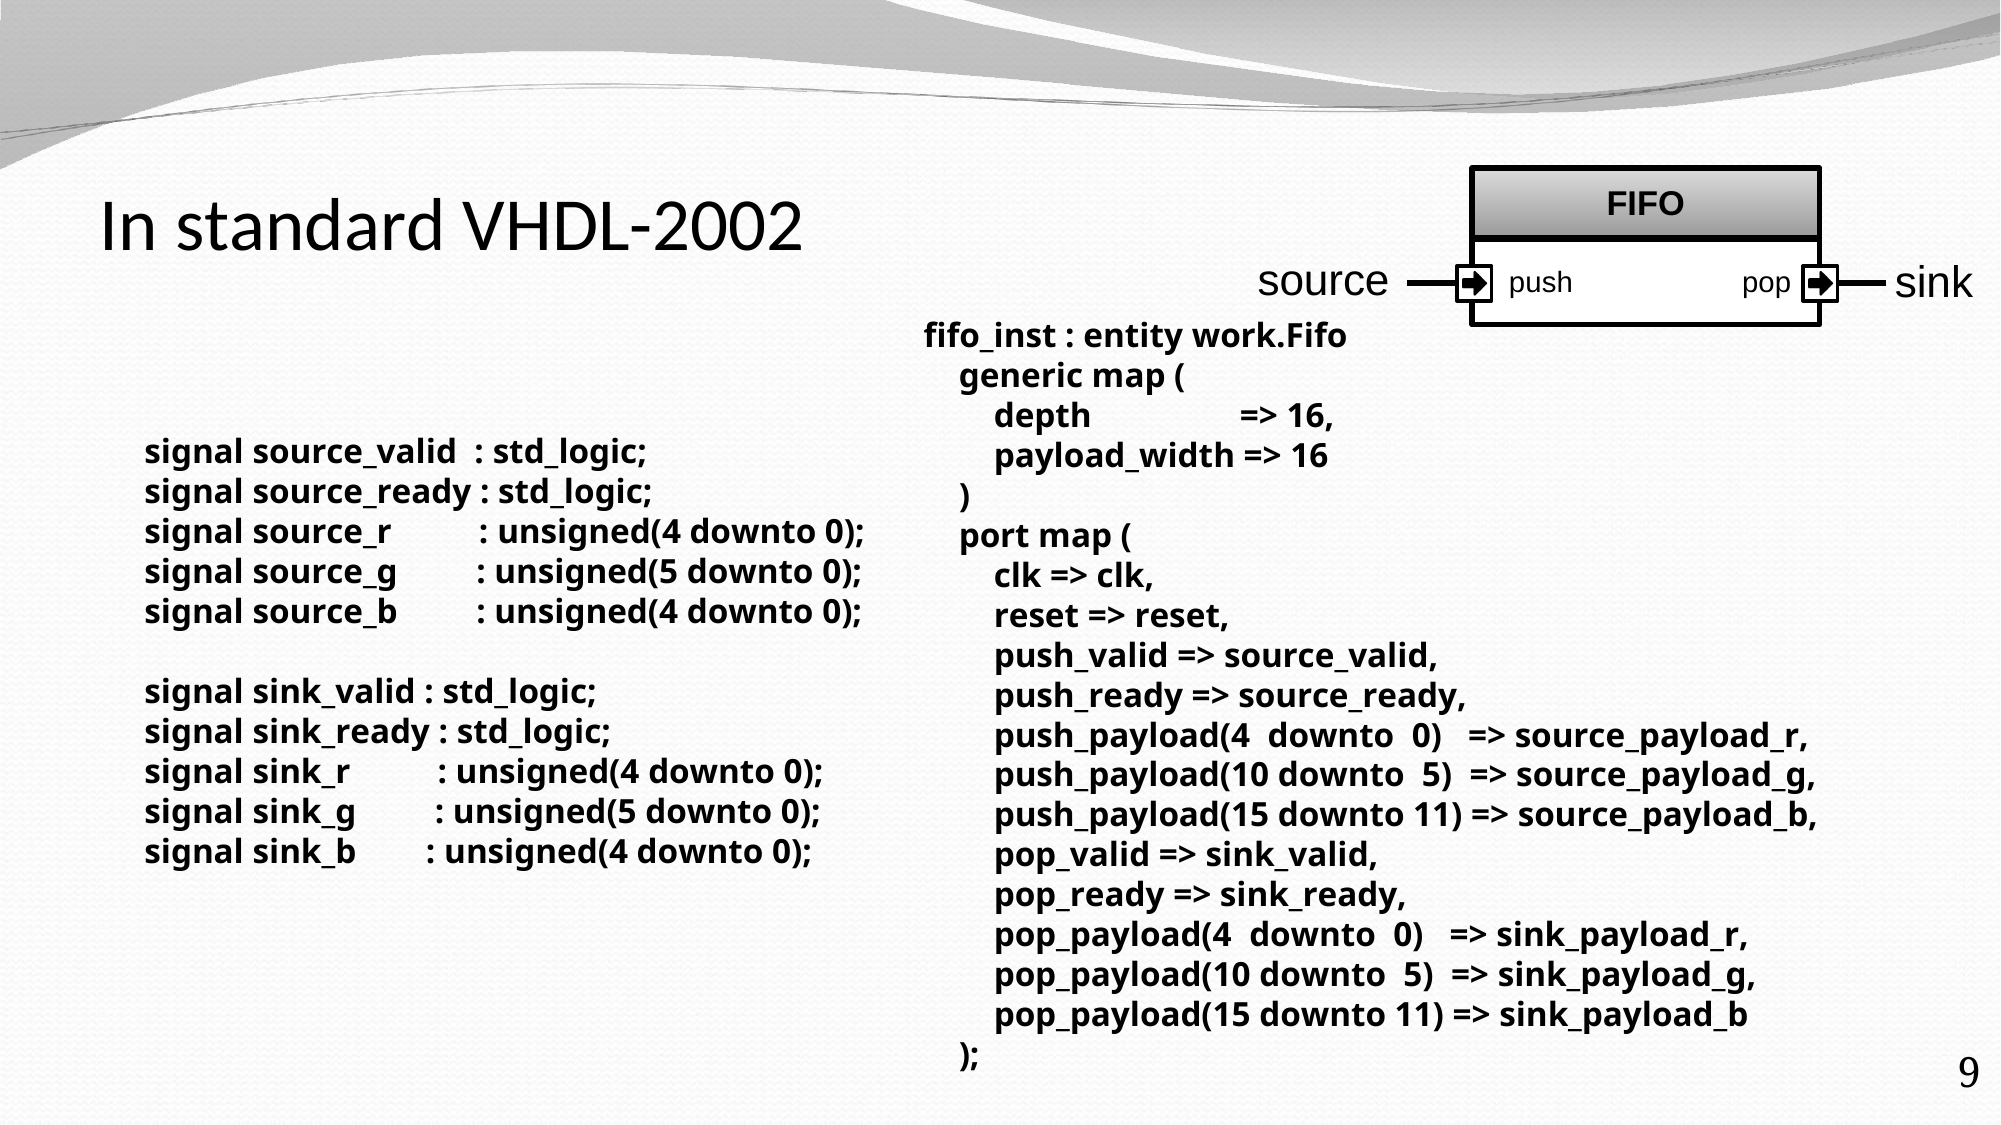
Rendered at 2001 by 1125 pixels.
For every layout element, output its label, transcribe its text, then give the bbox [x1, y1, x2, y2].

text_box <numéro> [1813, 1042, 1981, 1103]
text_box fifo_inst : entity work.Fifo generic map ( depth => 16, payload_width => 16 ) port map ( clk => clk, reset => reset, push_valid => source_valid, push_ready => source_ready, push_payload(4 downto 0) => source_payload_r, push_payload(10 downto 5) => source_payload_g, push_payload(15 downto 11) => source_payload_b, pop_valid => sink_valid, pop_ready => sink_ready, pop_payload(4 downto 0) => sink_payload_r, pop_payload(10 downto 5) => sink_payload_g, pop_payload(15 downto 11) => sink_payload_b ); [874, 307, 2001, 1125]
title In standard VHDL-2002 [99, 78, 1985, 266]
picture [0, 0, 2001, 1125]
text_box signal source_valid : std_logic; signal source_ready : std_logic; signal source_r : unsigned(4 downto 0); signal source_g : unsigned(5 downto 0); signal source_b : unsigned(4 downto 0); signal sink_valid : std_logic; signal sink_ready : std_logic; signal sink_r : unsigned(4 downto 0); signal sink_g : unsigned(5 downto 0); signal sink_b : unsigned(4 downto 0); [94, 423, 874, 1117]
